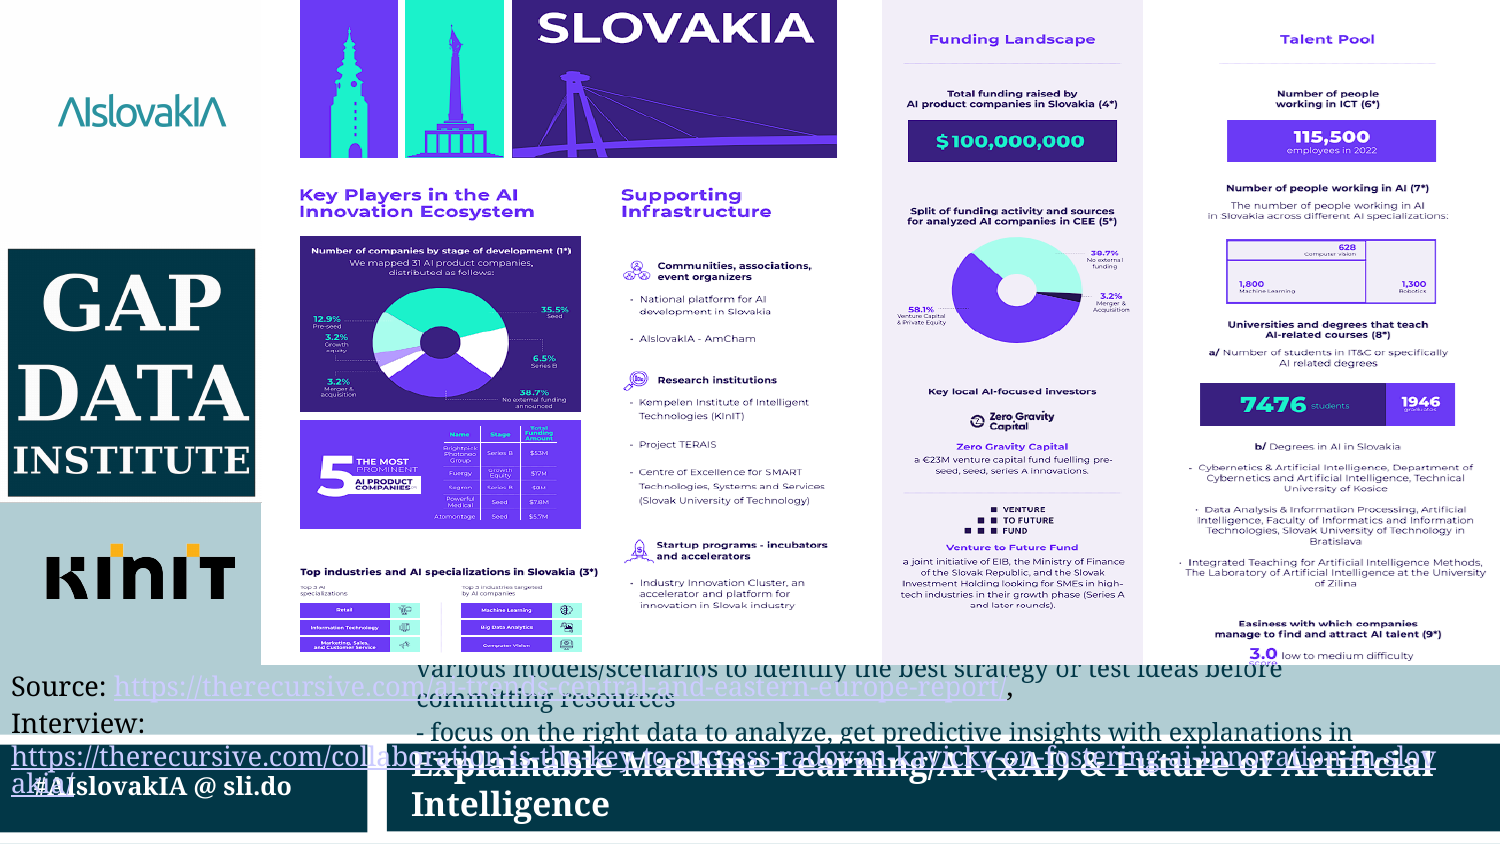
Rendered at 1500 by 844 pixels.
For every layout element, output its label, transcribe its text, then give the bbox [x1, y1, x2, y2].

picture [110, 744, 114, 754]
picture [361, 744, 365, 763]
text_box Source: https://therecursive.com/ai-trends-central-and-eastern-europe-report/, Interview: https://therecursive.com/collaboration-is-the-key-to-success-radovan-kavicky-on-fostering-ai-innovation-in-slovakia/ [0, 664, 1459, 718]
text_box #AIslovakIA @ sli.do [93, 764, 324, 768]
text_box Explainable Machine Learning/AI (xAI) & Future of Artificial Intelligence [400, 740, 1500, 826]
text_box #AIslovakIA @ sli.do [22, 770, 362, 808]
picture [0, 0, 1500, 665]
